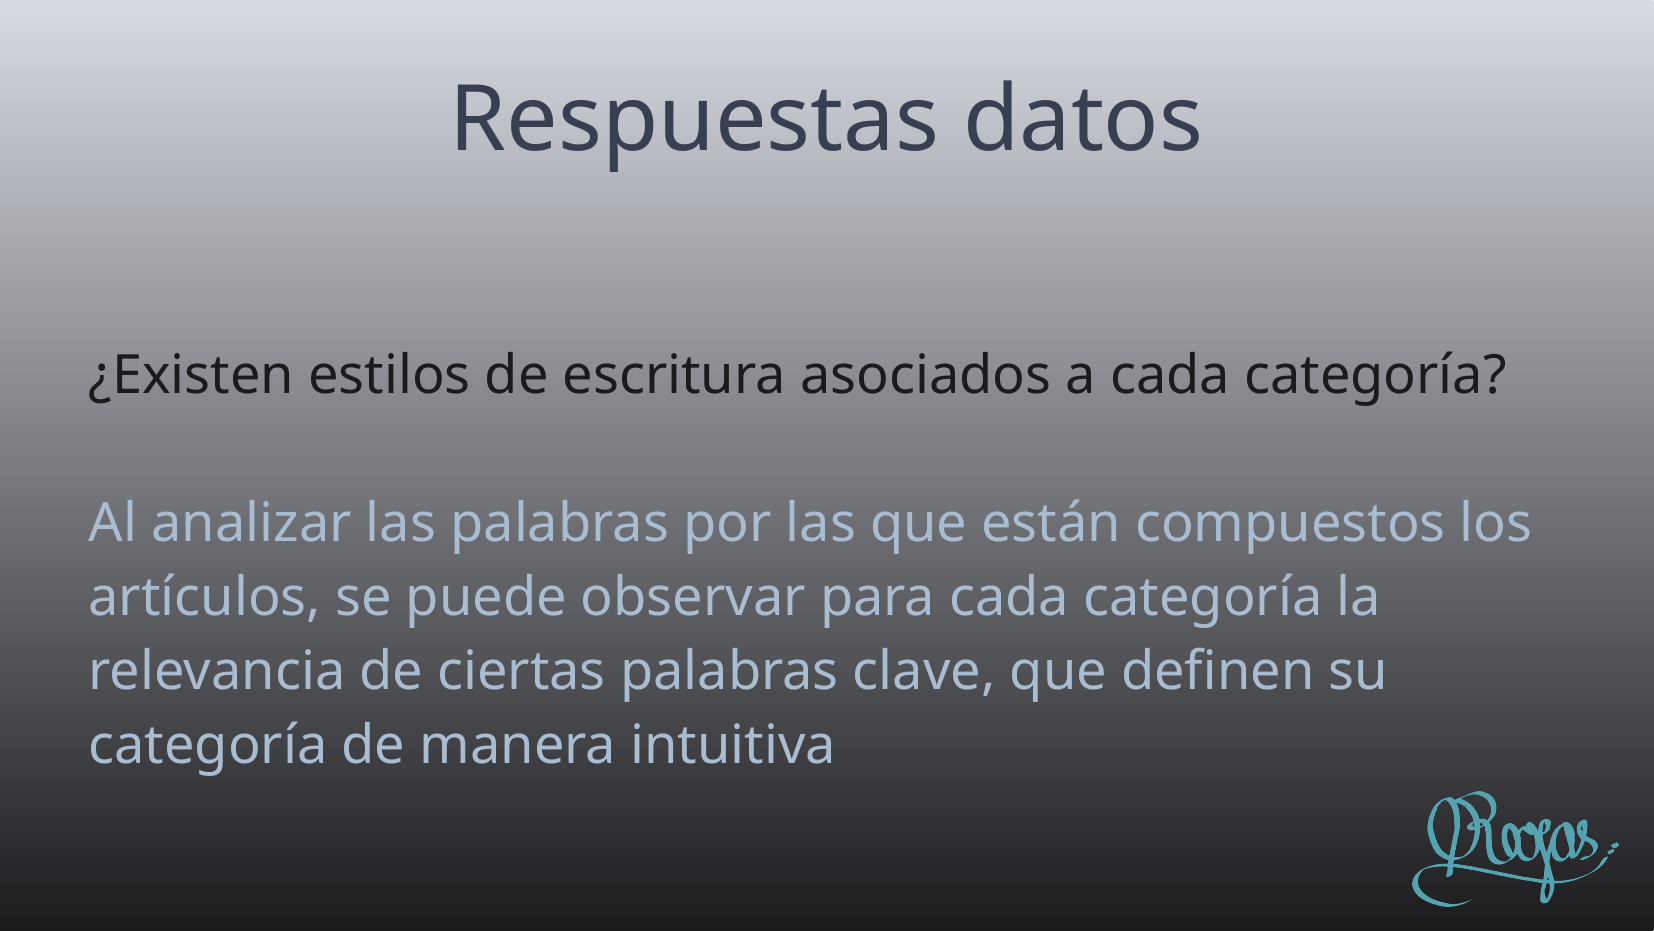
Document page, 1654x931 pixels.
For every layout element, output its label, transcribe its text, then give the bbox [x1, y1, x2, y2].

picture [1412, 791, 1619, 907]
text_box ¿Existen estilos de escritura asociados a cada categoría? Al analizar las palabras por las que están compuestos los artículos, se puede observar para cada categoría la relevancia de ciertas palabras clave, que definen su categoría de manera intuitiva [88, 217, 1565, 898]
title Respuestas datos [82, 37, 1571, 193]
